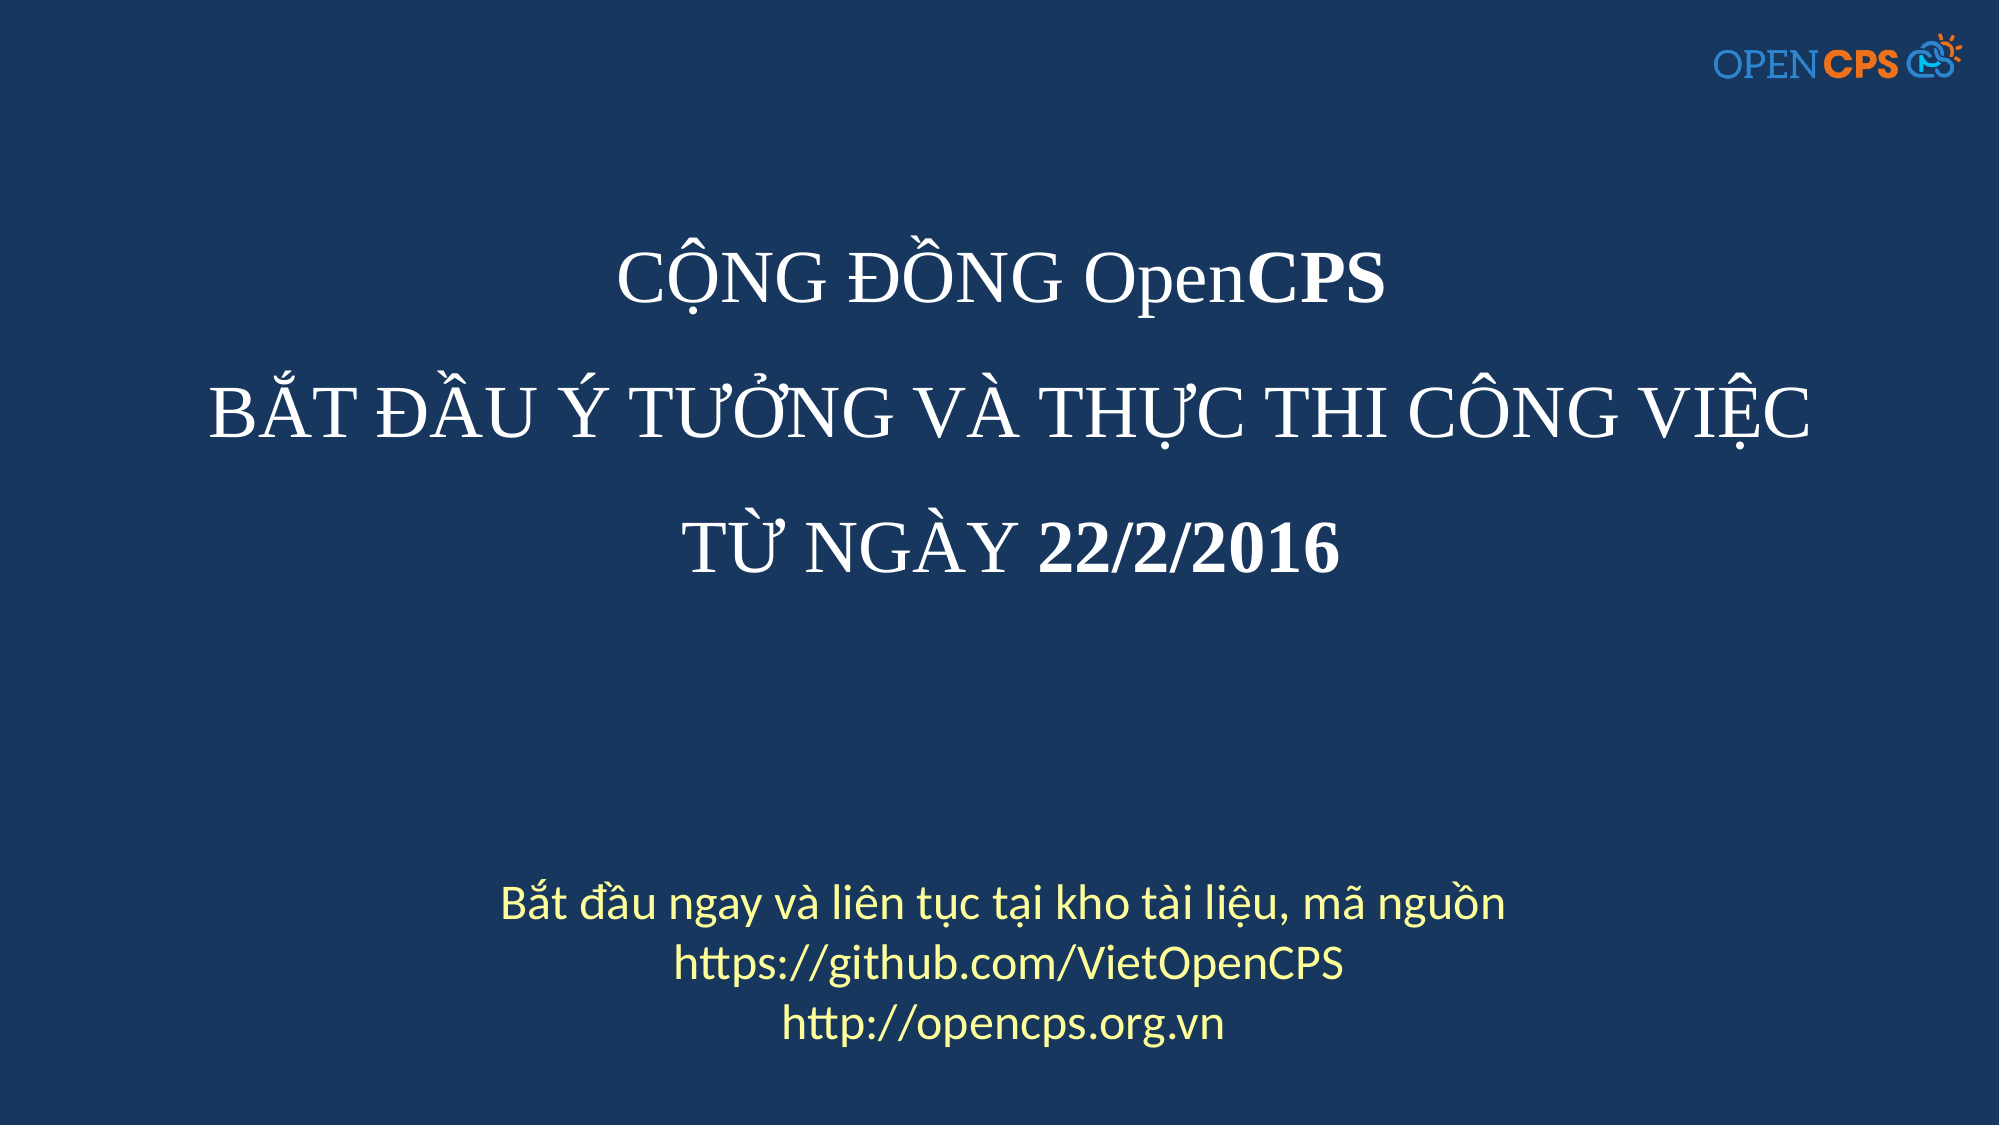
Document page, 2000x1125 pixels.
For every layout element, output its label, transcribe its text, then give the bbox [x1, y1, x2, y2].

text_box Bắt đầu ngay và liên tục tại kho tài liệu, mã nguồn https://github.com/VietOpenCPS http://opencps.org.vn [486, 862, 1522, 1058]
picture [1709, 29, 1966, 85]
text_box CỘNG ĐỒNG OpenCPS BẮT ĐẦU Ý TƯỞNG VÀ THỰC THI CÔNG VIỆC TỪ NGÀY 22/2/2016 [193, 174, 1829, 595]
